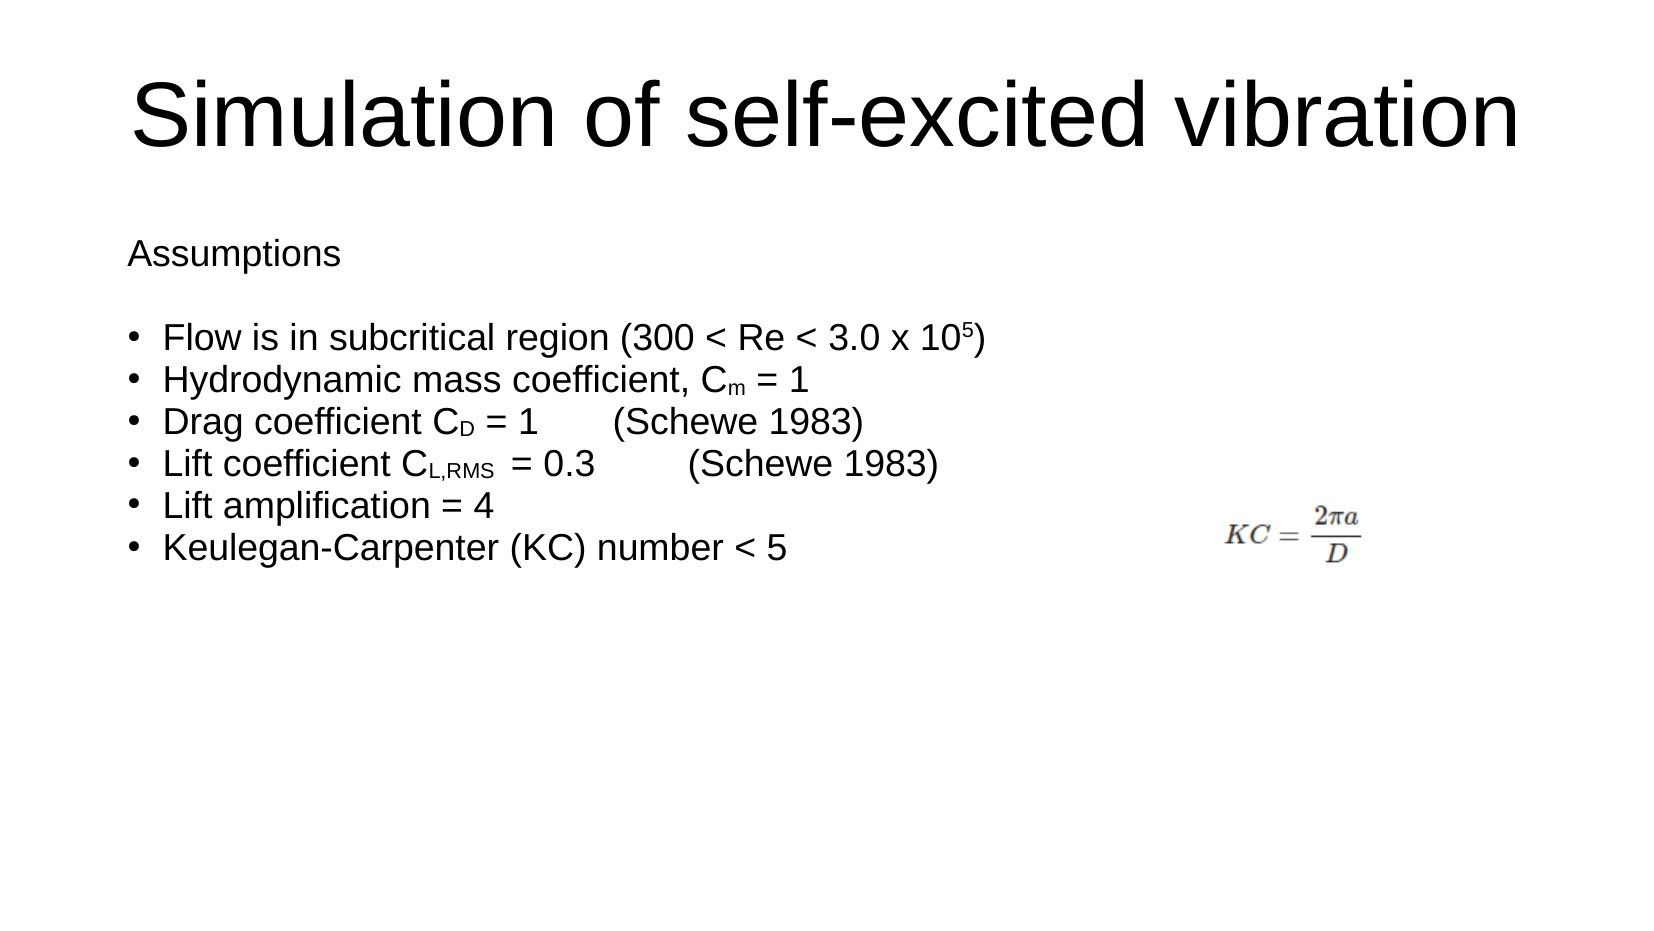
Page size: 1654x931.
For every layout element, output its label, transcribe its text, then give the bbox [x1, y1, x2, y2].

picture [1200, 487, 1385, 591]
title Simulation of self-excited vibration [82, 37, 1571, 193]
text_box Assumptions Flow is in subcritical region (300 < Re < 3.0 x 105) Hydrodynamic mass coefficient, Cm = 1 Drag coefficient CD = 1 (Schewe 1983) Lift coefficient CL,RMS = 0.3 (Schewe 1983) Lift amplification = 4 Keulegan-Carpenter (KC) number < 5 [112, 225, 1538, 601]
